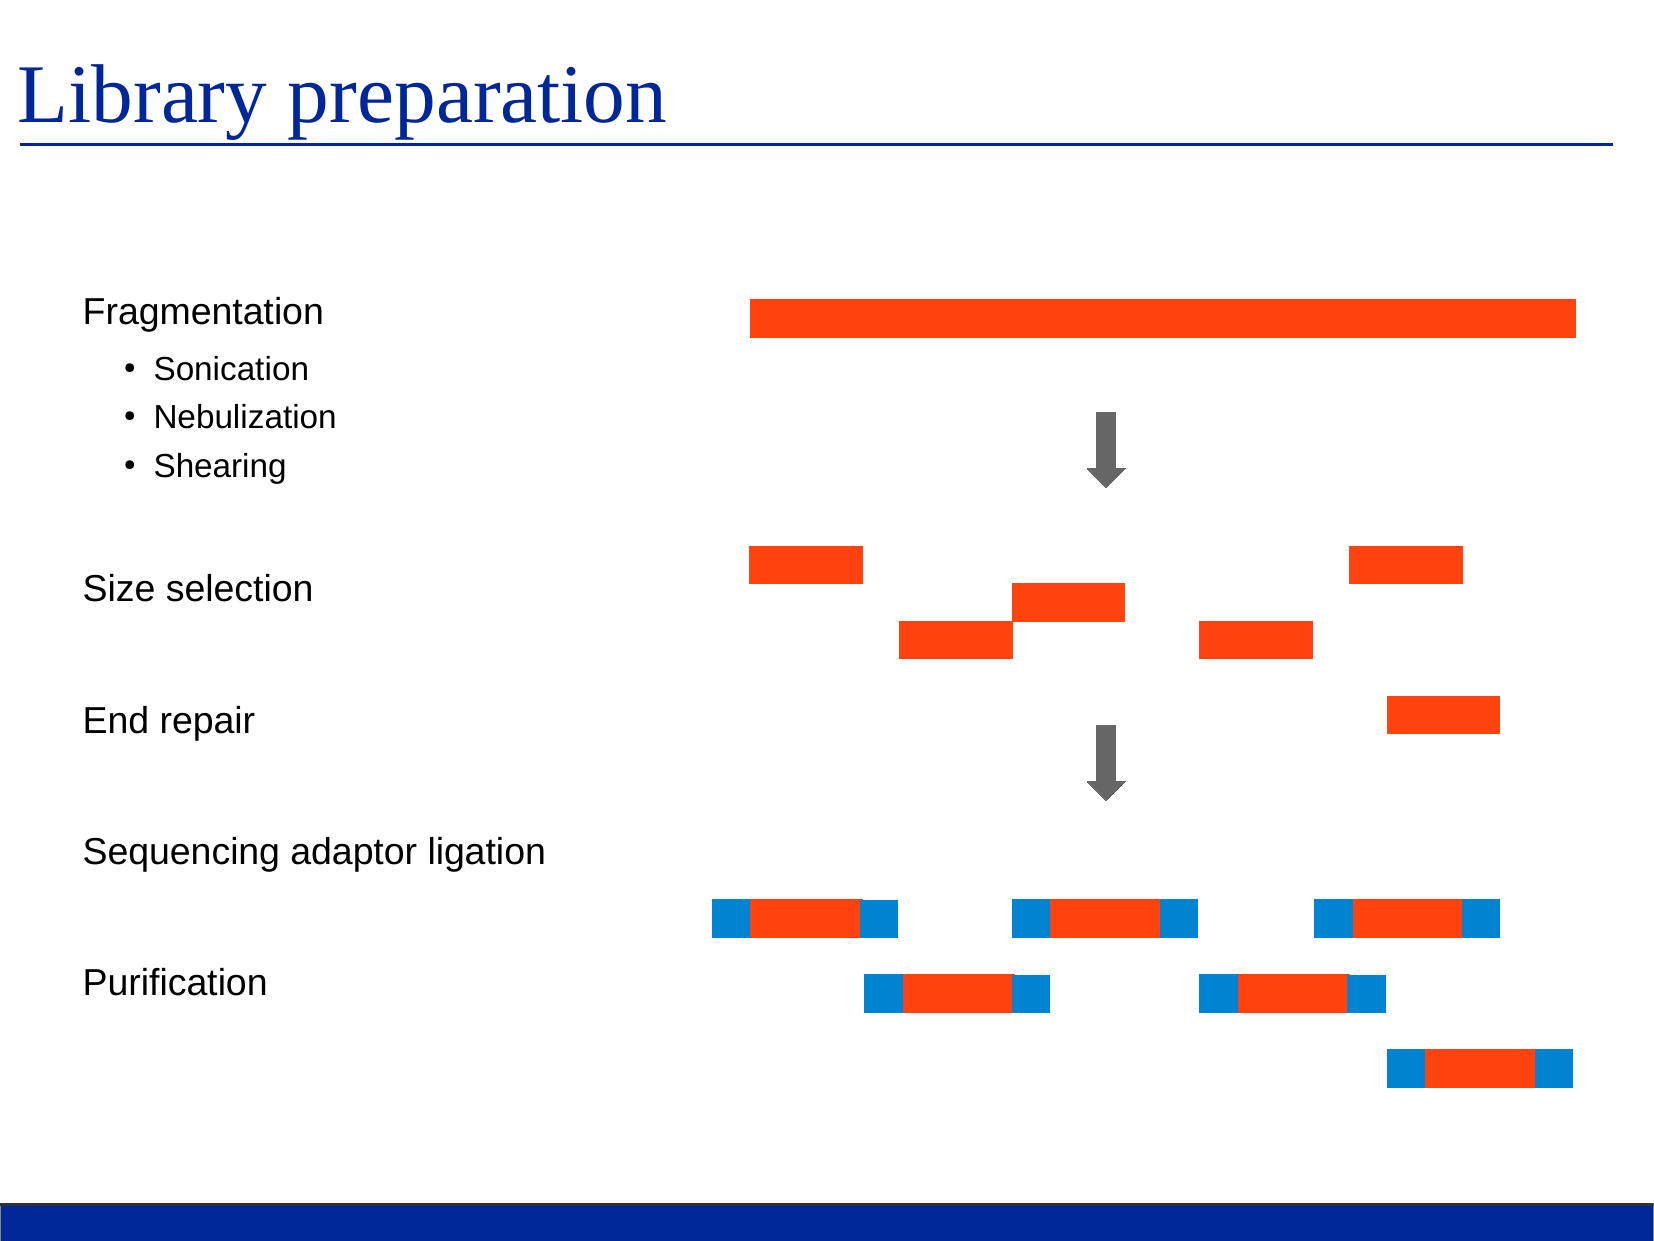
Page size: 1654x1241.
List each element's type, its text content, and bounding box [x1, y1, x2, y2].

text_box [1087, 725, 1126, 801]
text_box [712, 899, 898, 938]
text_box [1012, 899, 1198, 938]
text_box [1087, 412, 1126, 488]
list Fragmentation Sonication Nebulization Shearing Size selection End repair Sequencing adaptor ligation Purification [82, 290, 1571, 1109]
text_box [1314, 899, 1500, 938]
text_box [1199, 974, 1386, 1013]
text_box [1349, 546, 1463, 584]
text_box [749, 546, 863, 584]
text_box [1387, 1049, 1573, 1088]
text_box [1199, 621, 1313, 659]
text_box [1387, 696, 1500, 734]
text_box [899, 583, 1125, 659]
text_box [750, 299, 1576, 338]
title Library preparation [17, 0, 1589, 198]
text_box [864, 974, 1050, 1013]
